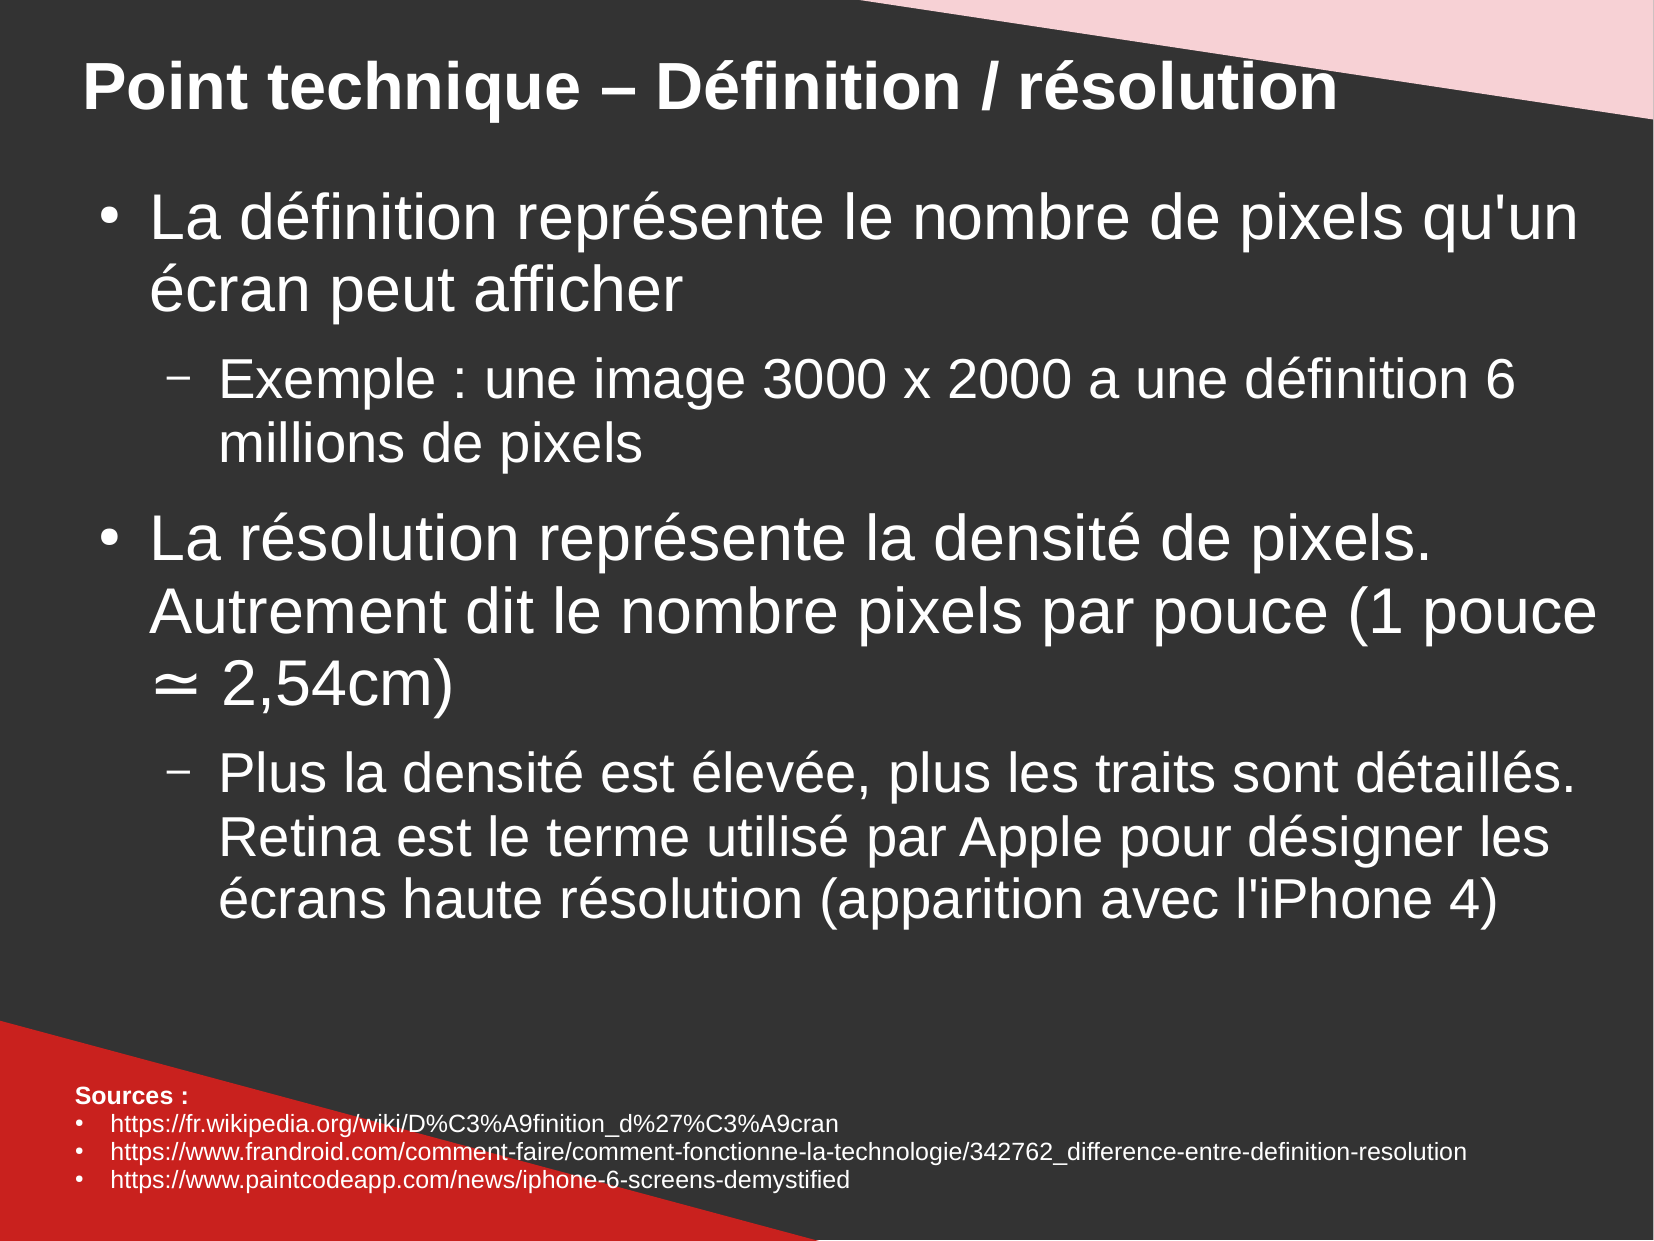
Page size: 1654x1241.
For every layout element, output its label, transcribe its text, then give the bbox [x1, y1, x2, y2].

list La définition représente le nombre de pixels qu'un écran peut afficher Exemple : une image 3000 x 2000 a une définition 6 millions de pixels La résolution représente la densité de pixels. Autrement dit le nombre pixels par pouce (1 pouce ≃ 2,54cm) Plus la densité est élevée, plus les traits sont détaillés. Retina est le terme utilisé par Apple pour désigner les écrans haute résolution (apparition avec l'iPhone 4) [80, 180, 1605, 981]
text_box Sources : https://fr.wikipedia.org/wiki/D%C3%A9finition_d%27%C3%A9cran https://www.frandroid.com/comment-faire/comment-fonctionne-la-technologie/342762_difference-entre-definition-resolution https://www.paintcodeapp.com/news/iphone-6-screens-demystified [60, 1074, 1546, 1241]
text_box [0, 1020, 199, 1241]
title Point technique – Définition / résolution [82, 49, 1571, 162]
text_box [859, 0, 1654, 120]
